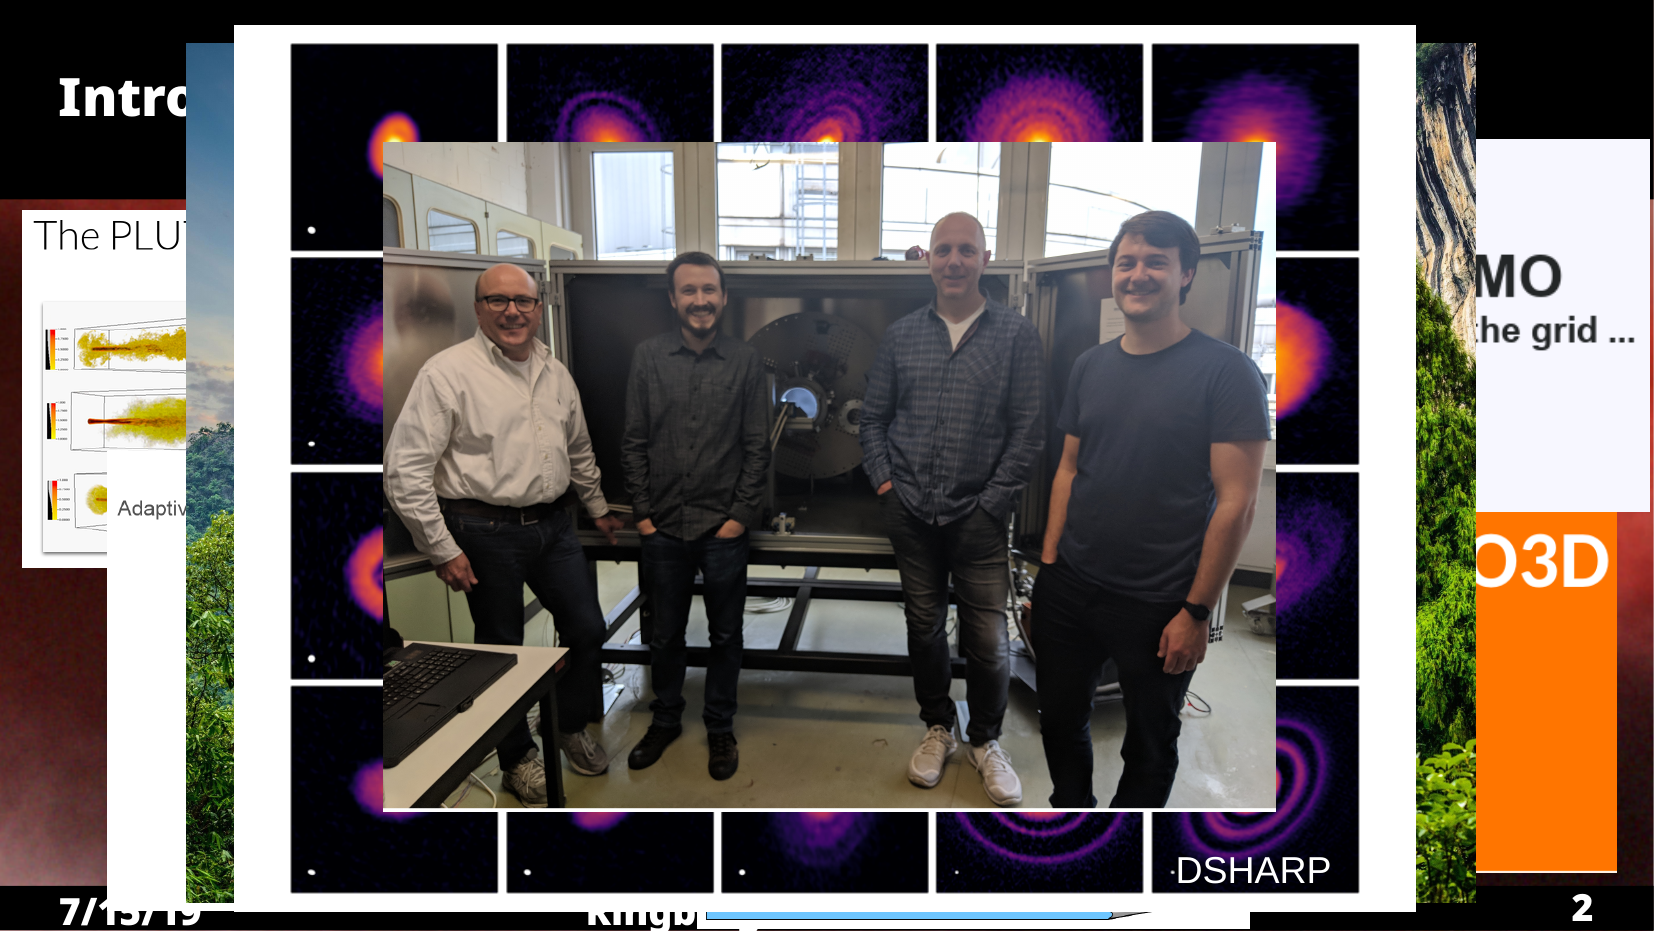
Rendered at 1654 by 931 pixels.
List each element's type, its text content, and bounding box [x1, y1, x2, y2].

text_box DSHARP [1160, 842, 1356, 900]
title Introduction [1416, 37, 1595, 139]
picture [0, 25, 1654, 929]
title Introduction [59, 37, 234, 155]
